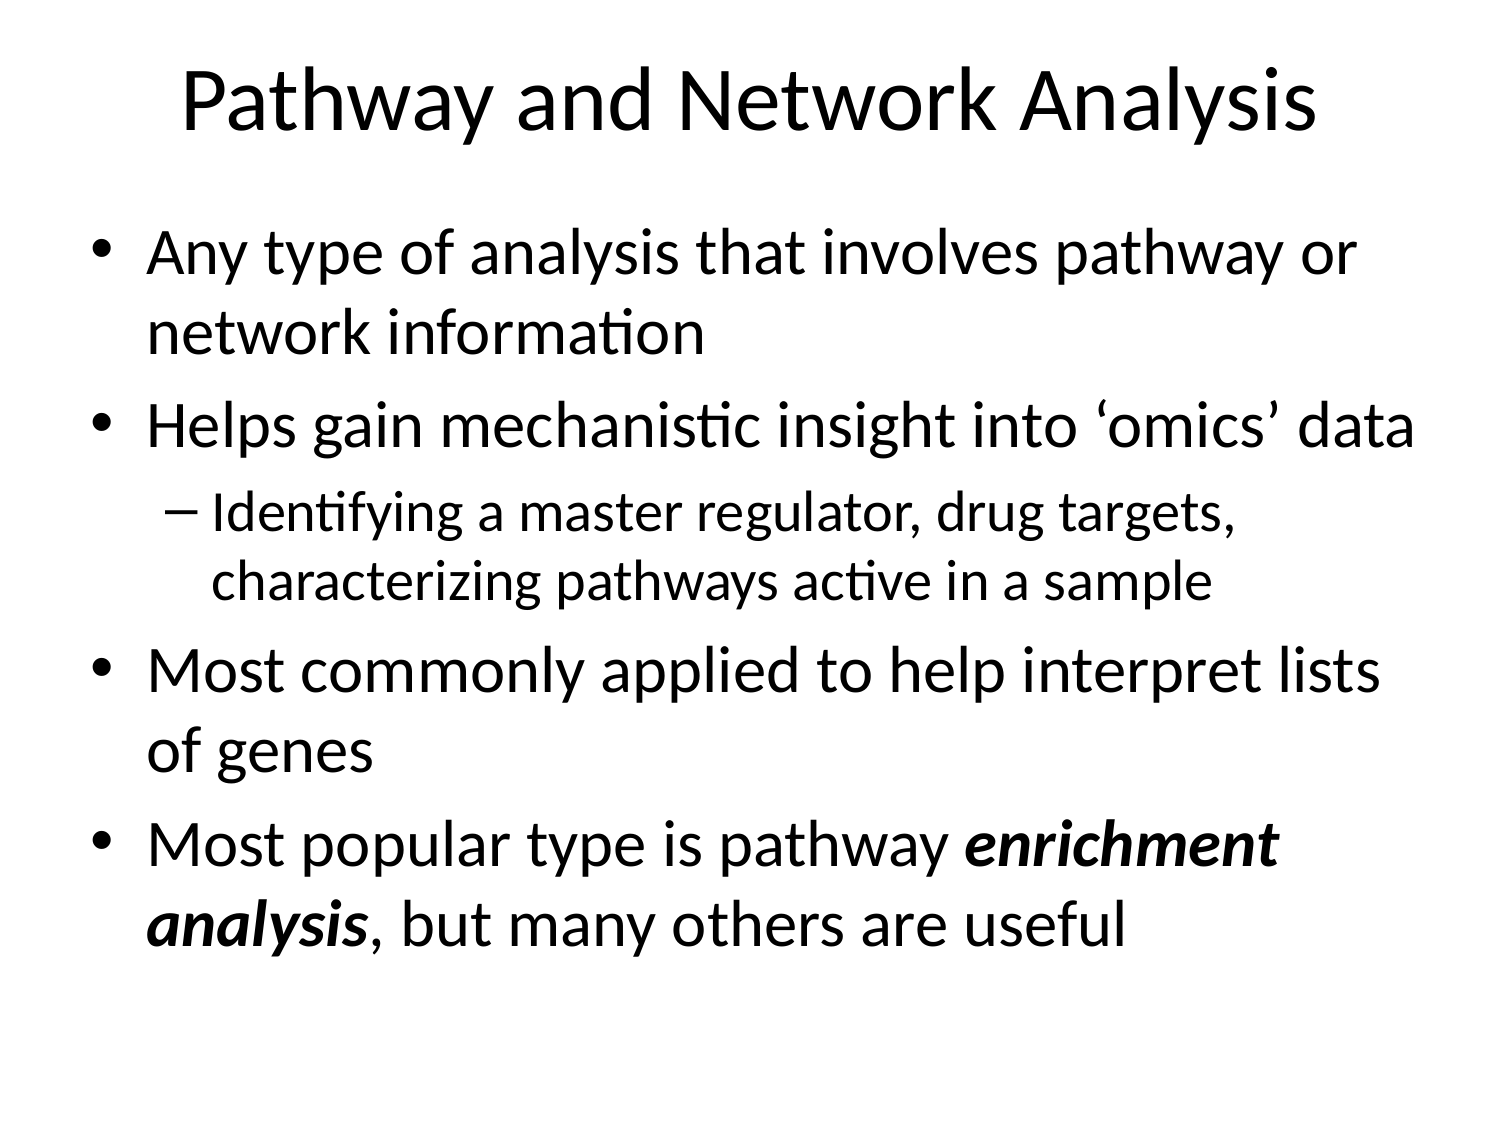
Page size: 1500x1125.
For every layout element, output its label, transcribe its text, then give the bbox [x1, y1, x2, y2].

list Any type of analysis that involves pathway or network information Helps gain mechanistic insight into ‘omics’ data Identifying a master regulator, drug targets, characterizing pathways active in a sample Most commonly applied to help interpret lists of genes Most popular type is pathway enrichment analysis, but many others are useful [75, 200, 1450, 1005]
title Pathway and Network Analysis [75, 37, 1425, 150]
